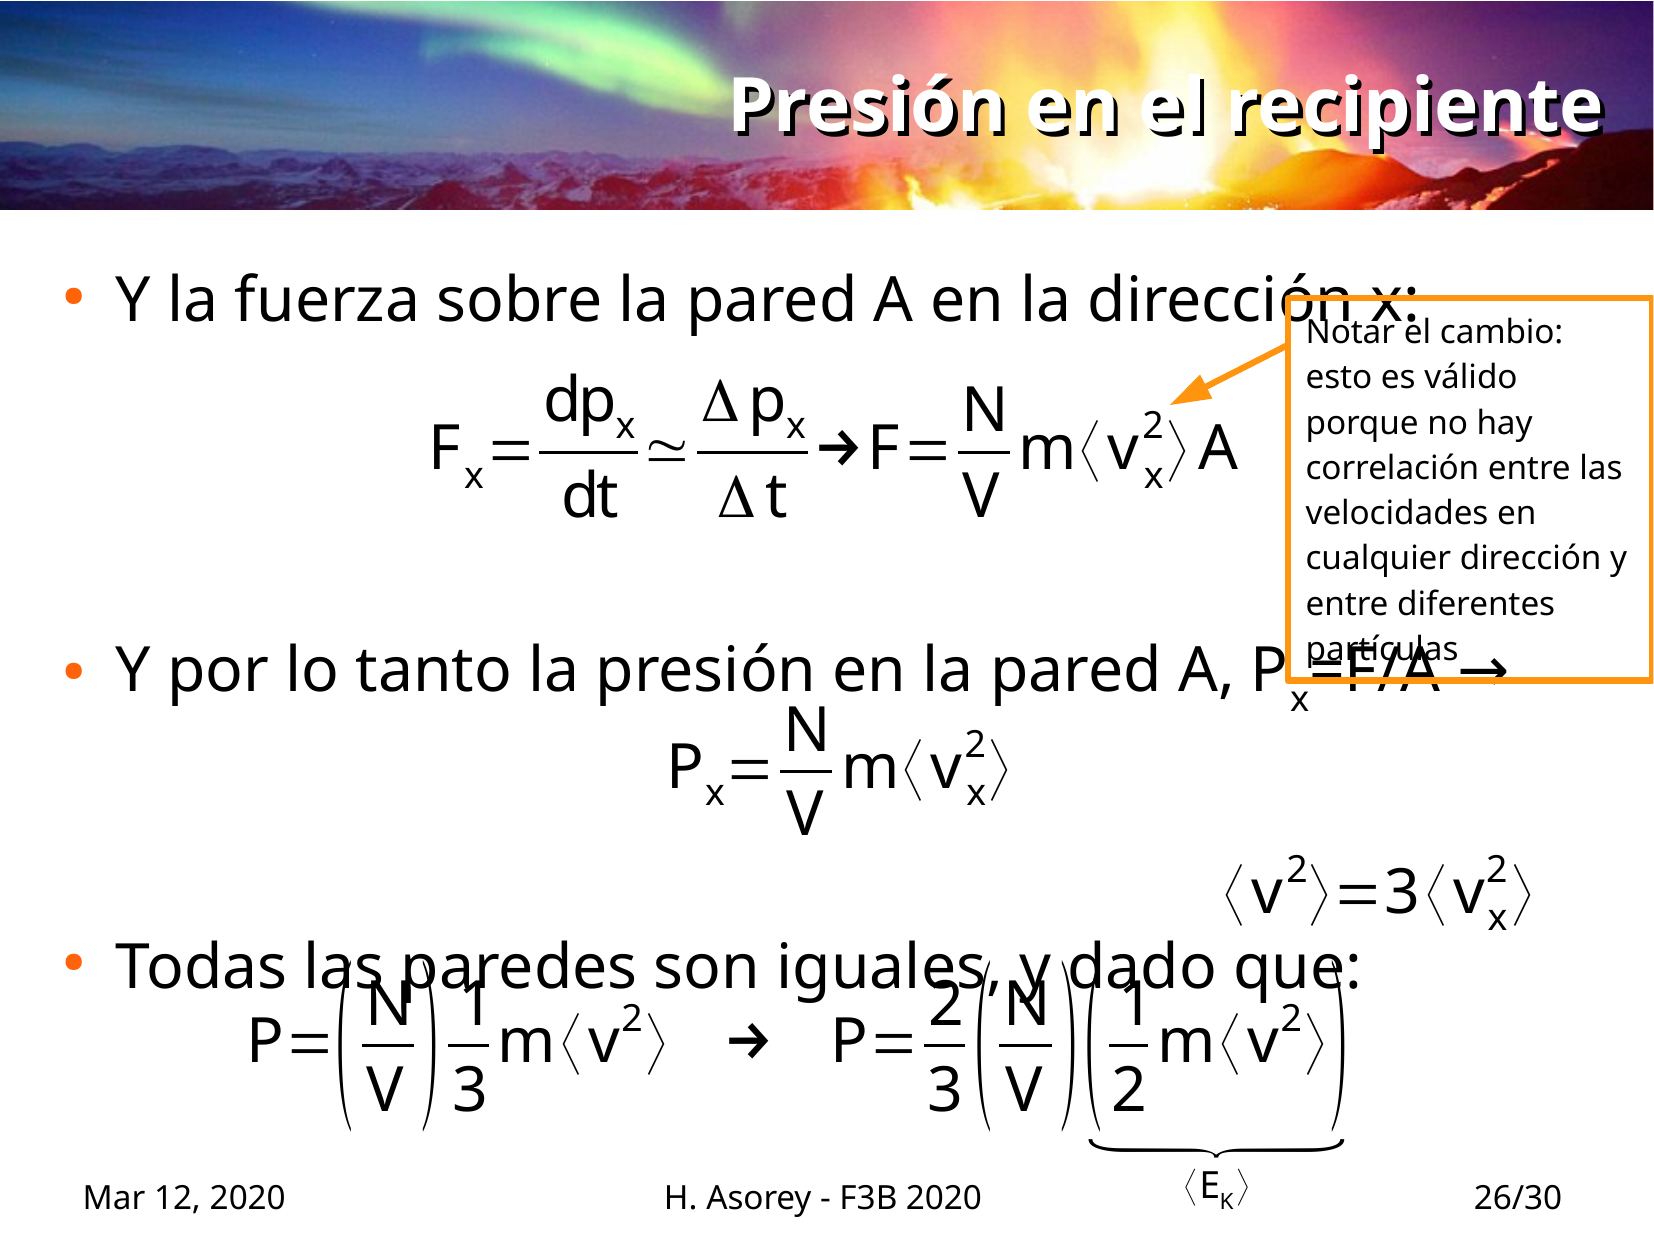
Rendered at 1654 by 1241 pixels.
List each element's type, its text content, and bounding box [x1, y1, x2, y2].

chart [240, 956, 1357, 1216]
chart [1217, 846, 1540, 941]
chart [421, 360, 1246, 533]
chart [660, 690, 1018, 852]
list Y la fuerza sobre la pared A en la dirección x: Y por lo tanto la presión en la pared A, Px=F/A → Todas las paredes son iguales, y dado que: [45, 255, 1606, 1156]
text_box Notar el cambio: esto es válido porque no hay correlación entre las velocidades en cualquier dirección y entre diferentes partículas [1287, 297, 1653, 627]
title Presión en el recipiente [45, 15, 1606, 191]
picture [0, 1, 1654, 210]
list Y la fuerza sobre la pared A en la dirección x: Y por lo tanto la presión en la pared A, Px=F/A → Todas las paredes son iguales, y dado que: [1291, 627, 1606, 677]
